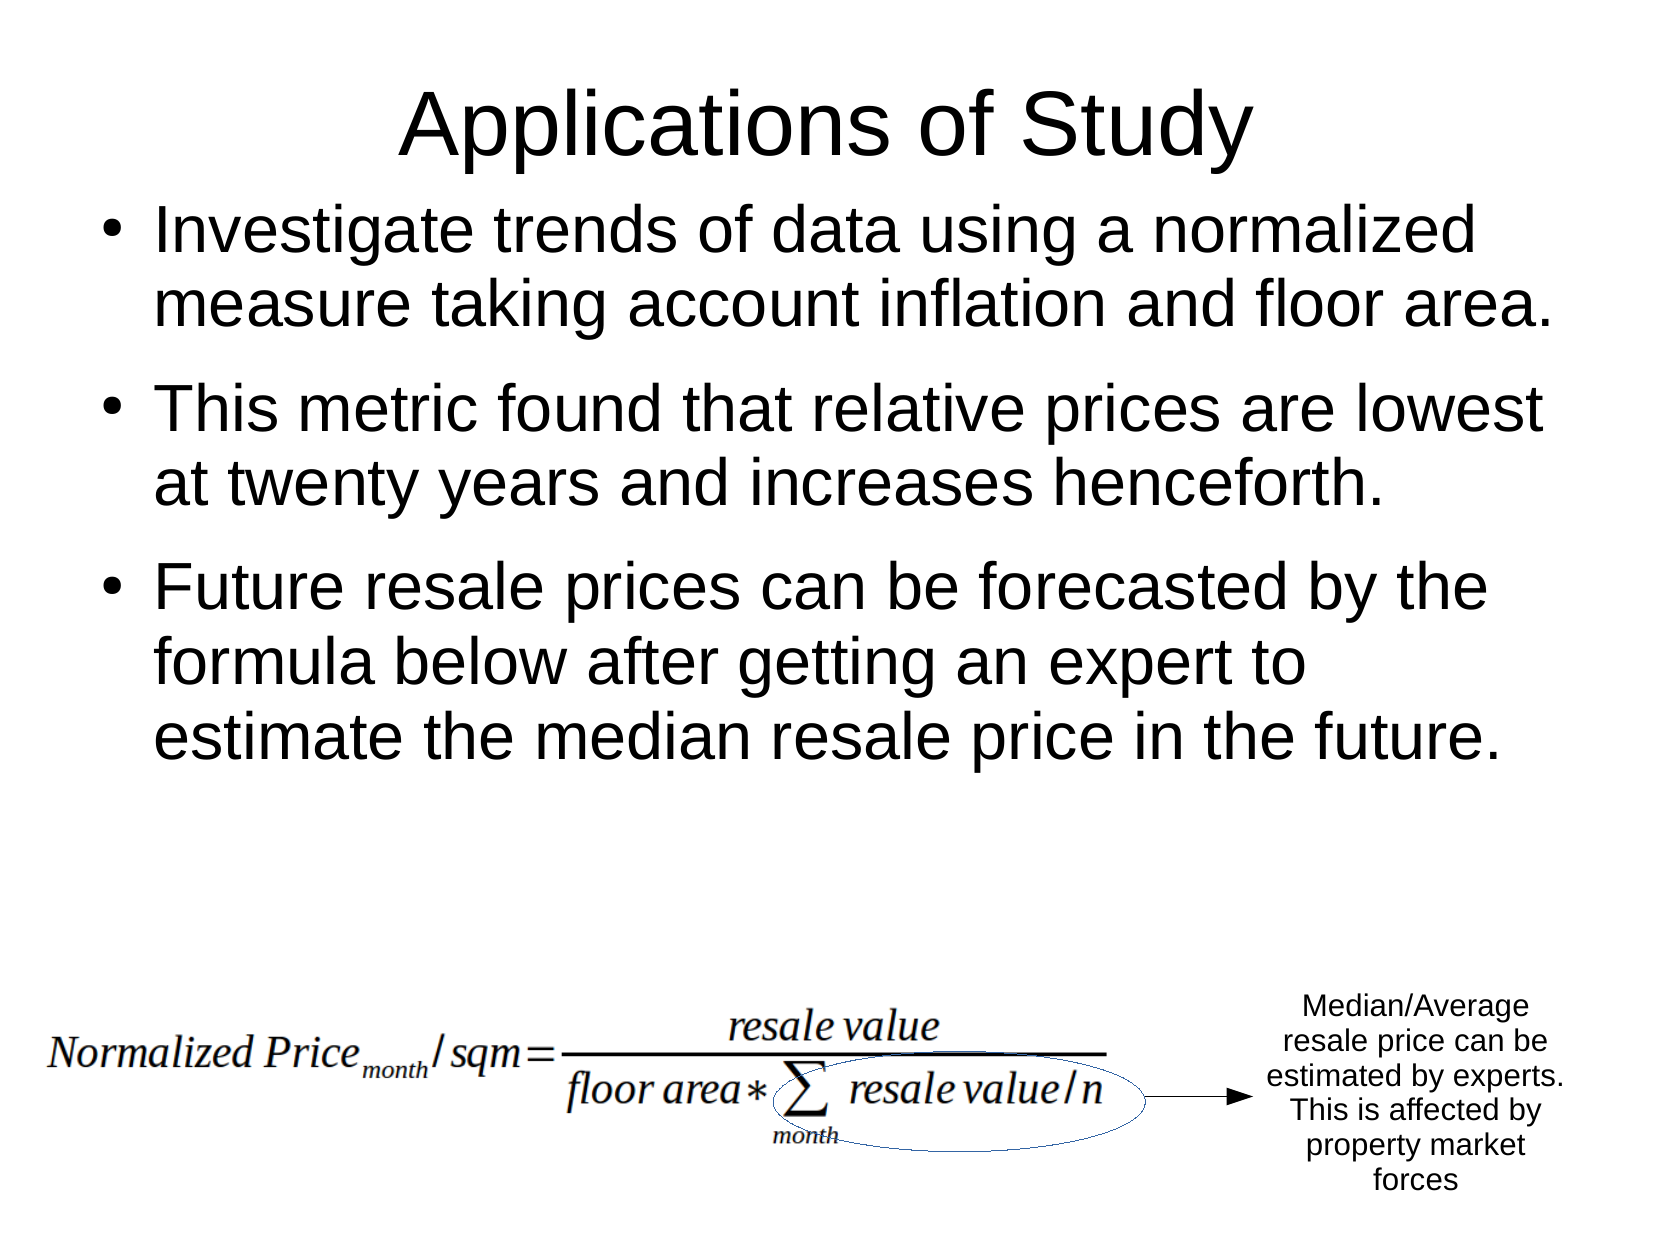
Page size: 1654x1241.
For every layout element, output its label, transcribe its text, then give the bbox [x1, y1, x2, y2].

title Median/Average resale price can be estimated by experts. This is affected by property market forces [1265, 986, 1566, 1199]
picture [30, 990, 1125, 1156]
title Applications of Study [82, 19, 1571, 191]
list Investigate trends of data using a normalized measure taking account inflation and floor area. This metric found that relative prices are lowest at twenty years and increases henceforth. Future resale prices can be forecasted by the formula below after getting an expert to estimate the median resale price in the future. [82, 191, 1571, 1072]
